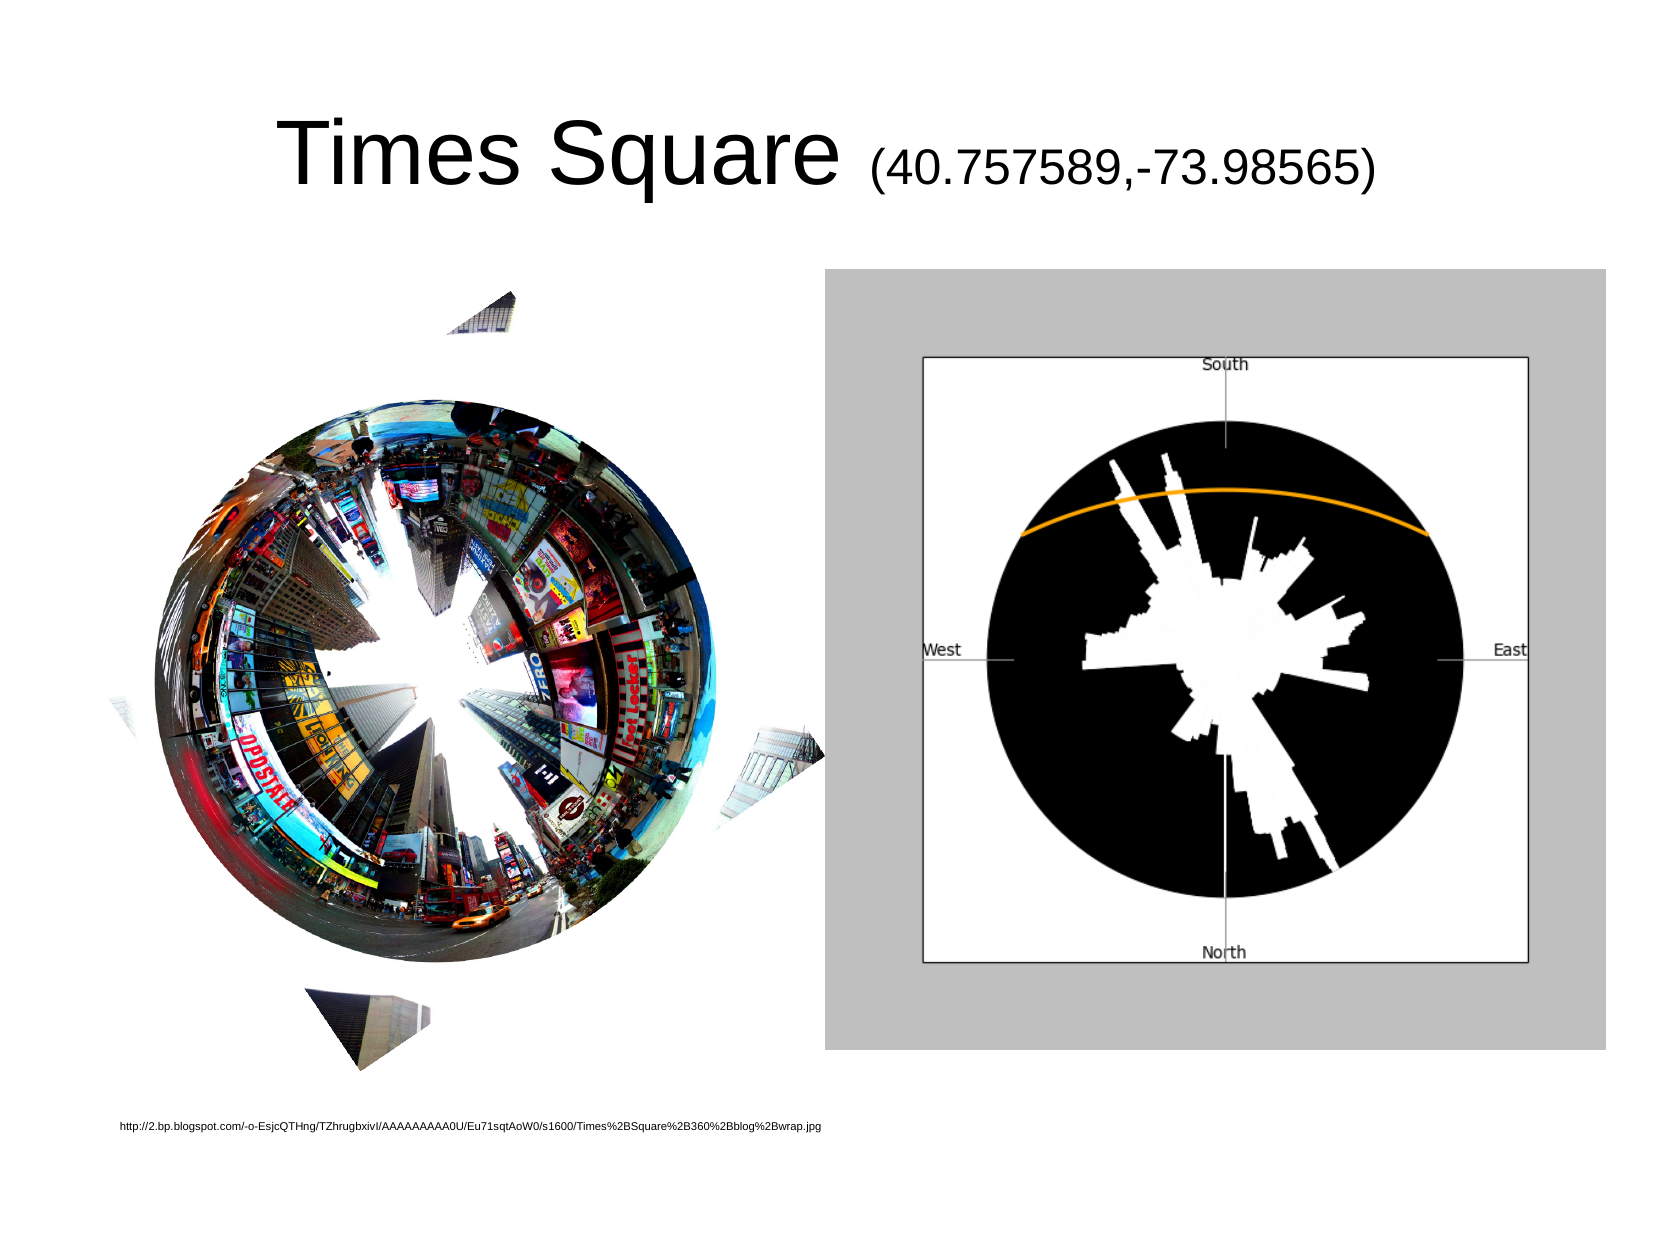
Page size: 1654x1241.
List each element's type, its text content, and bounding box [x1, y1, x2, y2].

text_box http://2.bp.blogspot.com/-o-EsjcQTHng/TZhrugbxivI/AAAAAAAAA0U/Eu71sqtAoW0/s1600/Times%2BSquare%2B360%2Bblog%2Bwrap.jpg [105, 1112, 836, 1140]
picture [45, 269, 1606, 1071]
title Times Square (40.757589,-73.98565) [82, 49, 1571, 257]
